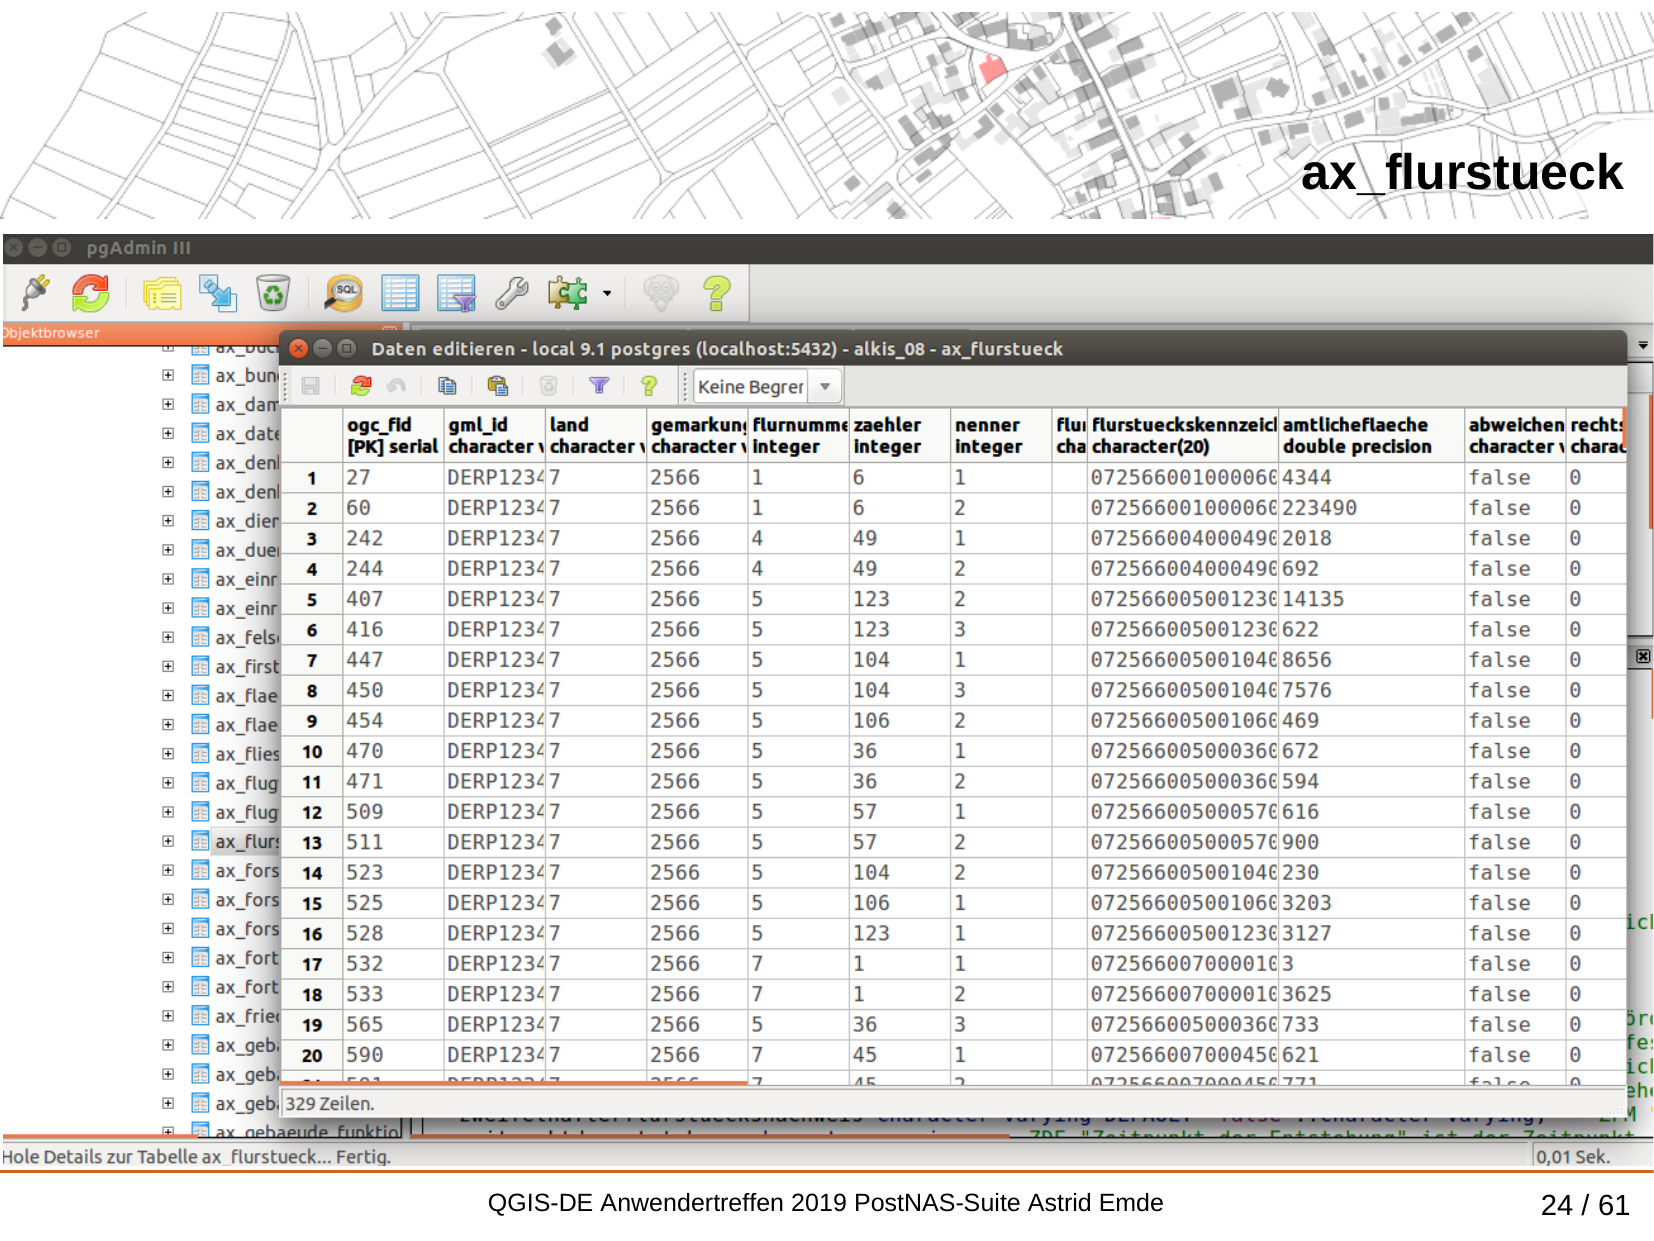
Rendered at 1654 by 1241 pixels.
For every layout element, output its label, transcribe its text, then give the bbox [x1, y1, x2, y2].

title ax_flurstueck [265, 118, 1625, 228]
picture [3, 234, 1654, 1167]
